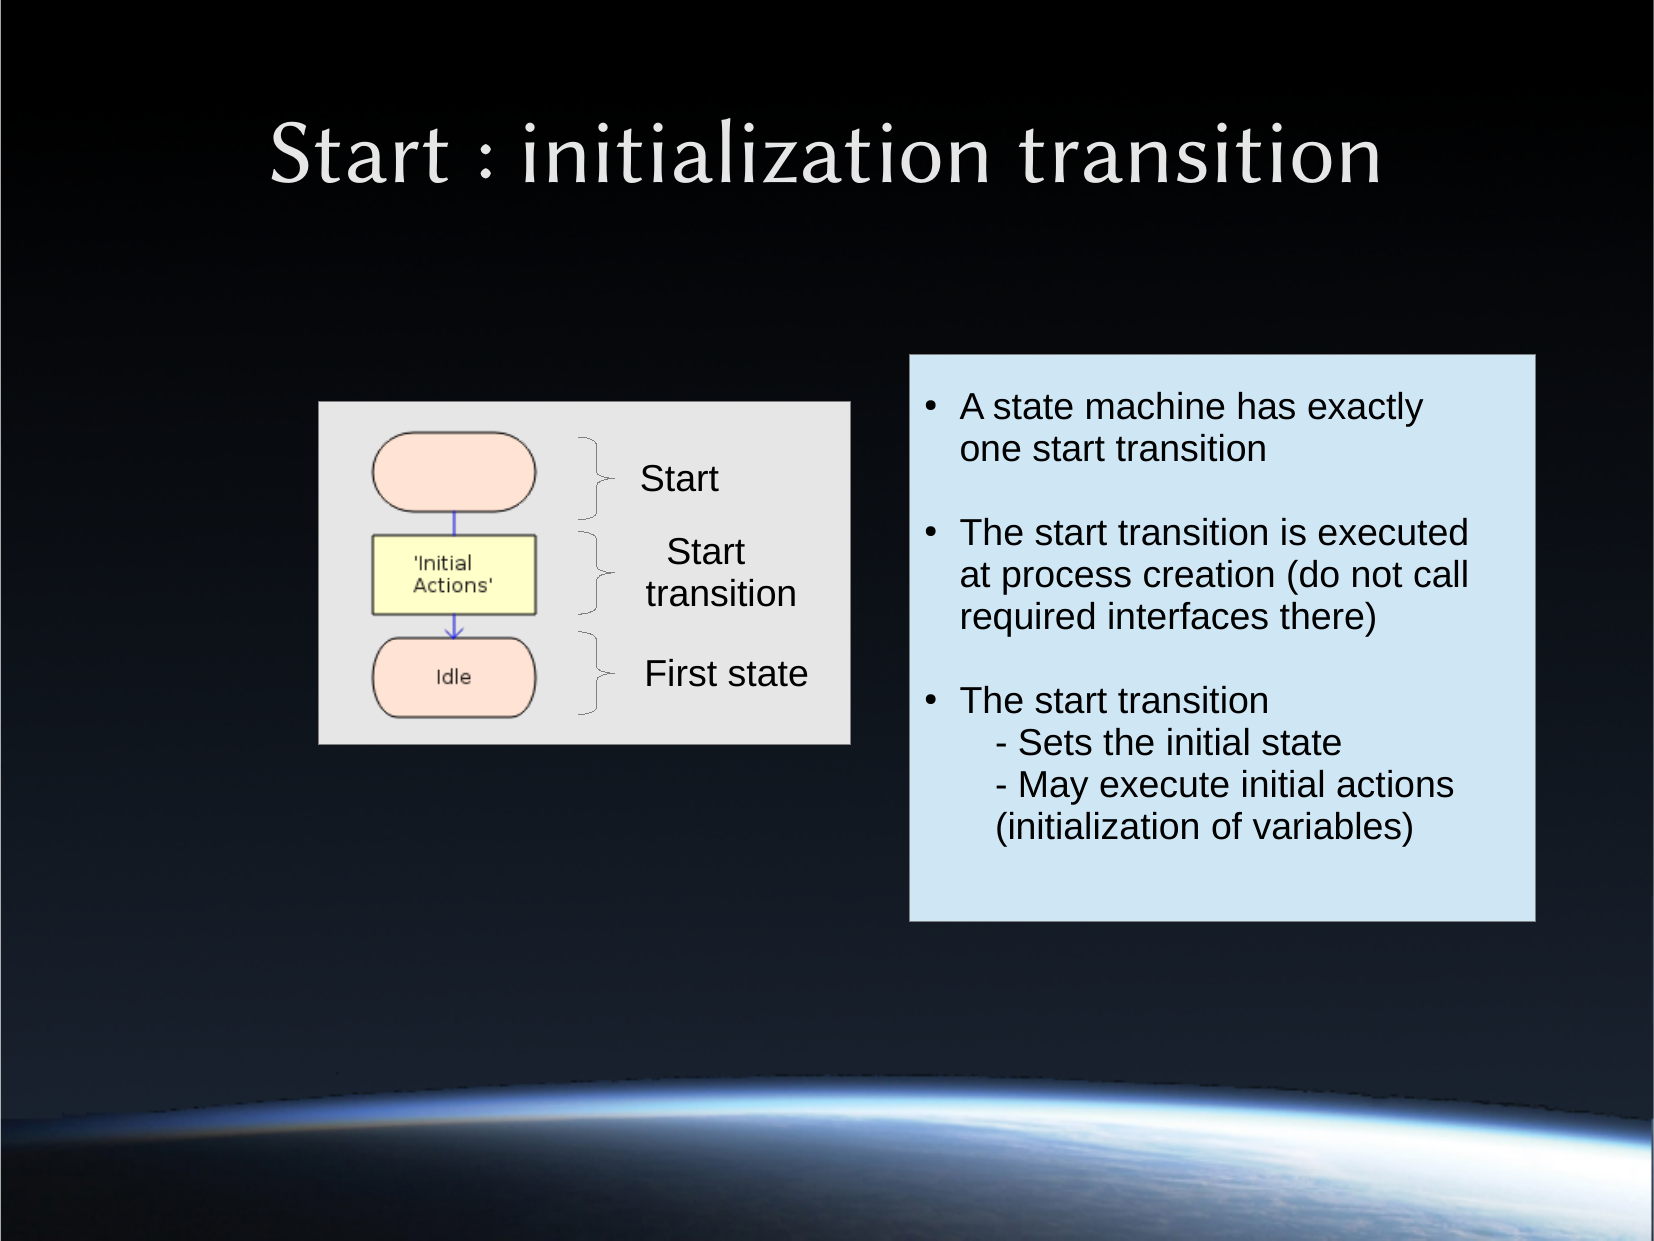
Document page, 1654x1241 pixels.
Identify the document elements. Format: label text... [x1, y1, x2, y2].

text_box Start transition [578, 531, 615, 615]
text_box A state machine has exactly one start transition The start transition is executed at process creation (do not call required interfaces there) The start transition - Sets the initial state - May execute initial actions (initialization of variables) [909, 354, 1536, 922]
text_box First state [578, 631, 615, 715]
text_box Start [578, 437, 615, 520]
text_box [318, 401, 851, 745]
picture [0, 0, 1654, 1241]
title Start : initialization transition [82, 49, 1571, 257]
